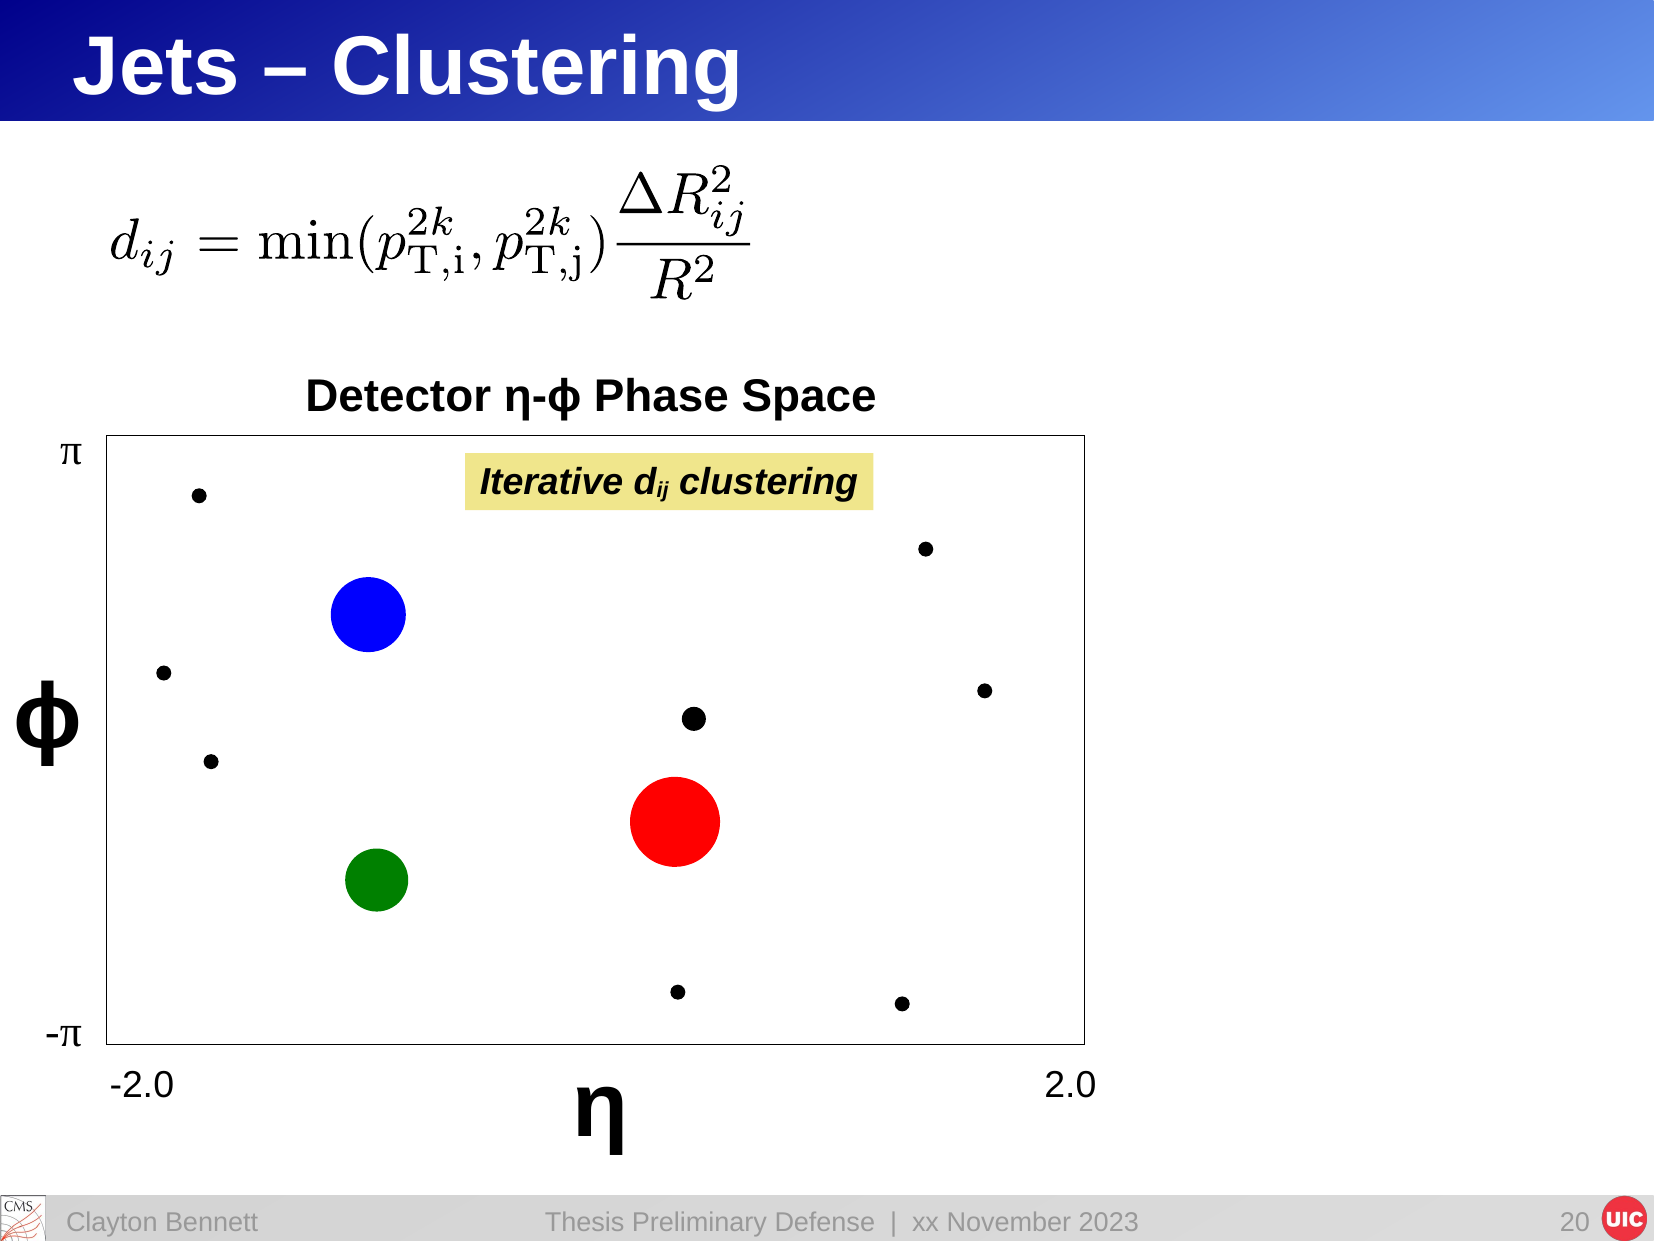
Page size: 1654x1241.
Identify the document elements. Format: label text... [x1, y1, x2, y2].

text_box [894, 996, 910, 1012]
text_box [203, 754, 219, 770]
text_box [330, 577, 406, 653]
text_box [191, 488, 207, 504]
text_box <number> [1545, 1200, 1654, 1241]
text_box Detector η-ɸ Phase Space [290, 362, 942, 481]
text_box [111, 165, 751, 300]
text_box -π [30, 999, 154, 1112]
text_box Thesis Preliminary Defense | xx November 2023 [530, 1200, 1152, 1241]
text_box Iterative dij clustering [465, 453, 874, 511]
text_box 2.0 [1029, 1056, 1139, 1156]
text_box η [558, 1046, 627, 1164]
text_box [681, 706, 706, 731]
picture [1601, 1195, 1647, 1200]
text_box [918, 541, 934, 557]
text_box [345, 848, 409, 912]
text_box [46, 1195, 1601, 1241]
text_box Clayton Bennett [51, 1200, 274, 1241]
text_box ɸ [0, 656, 78, 774]
picture [0, 1195, 46, 1241]
text_box [670, 984, 686, 1000]
text_box -2.0 [94, 1056, 284, 1198]
text_box [156, 665, 172, 681]
text_box Jets – Clustering [58, 11, 1093, 136]
text_box [977, 683, 993, 699]
text_box [0, 0, 1654, 121]
text_box [630, 776, 721, 867]
text_box π [45, 418, 132, 482]
